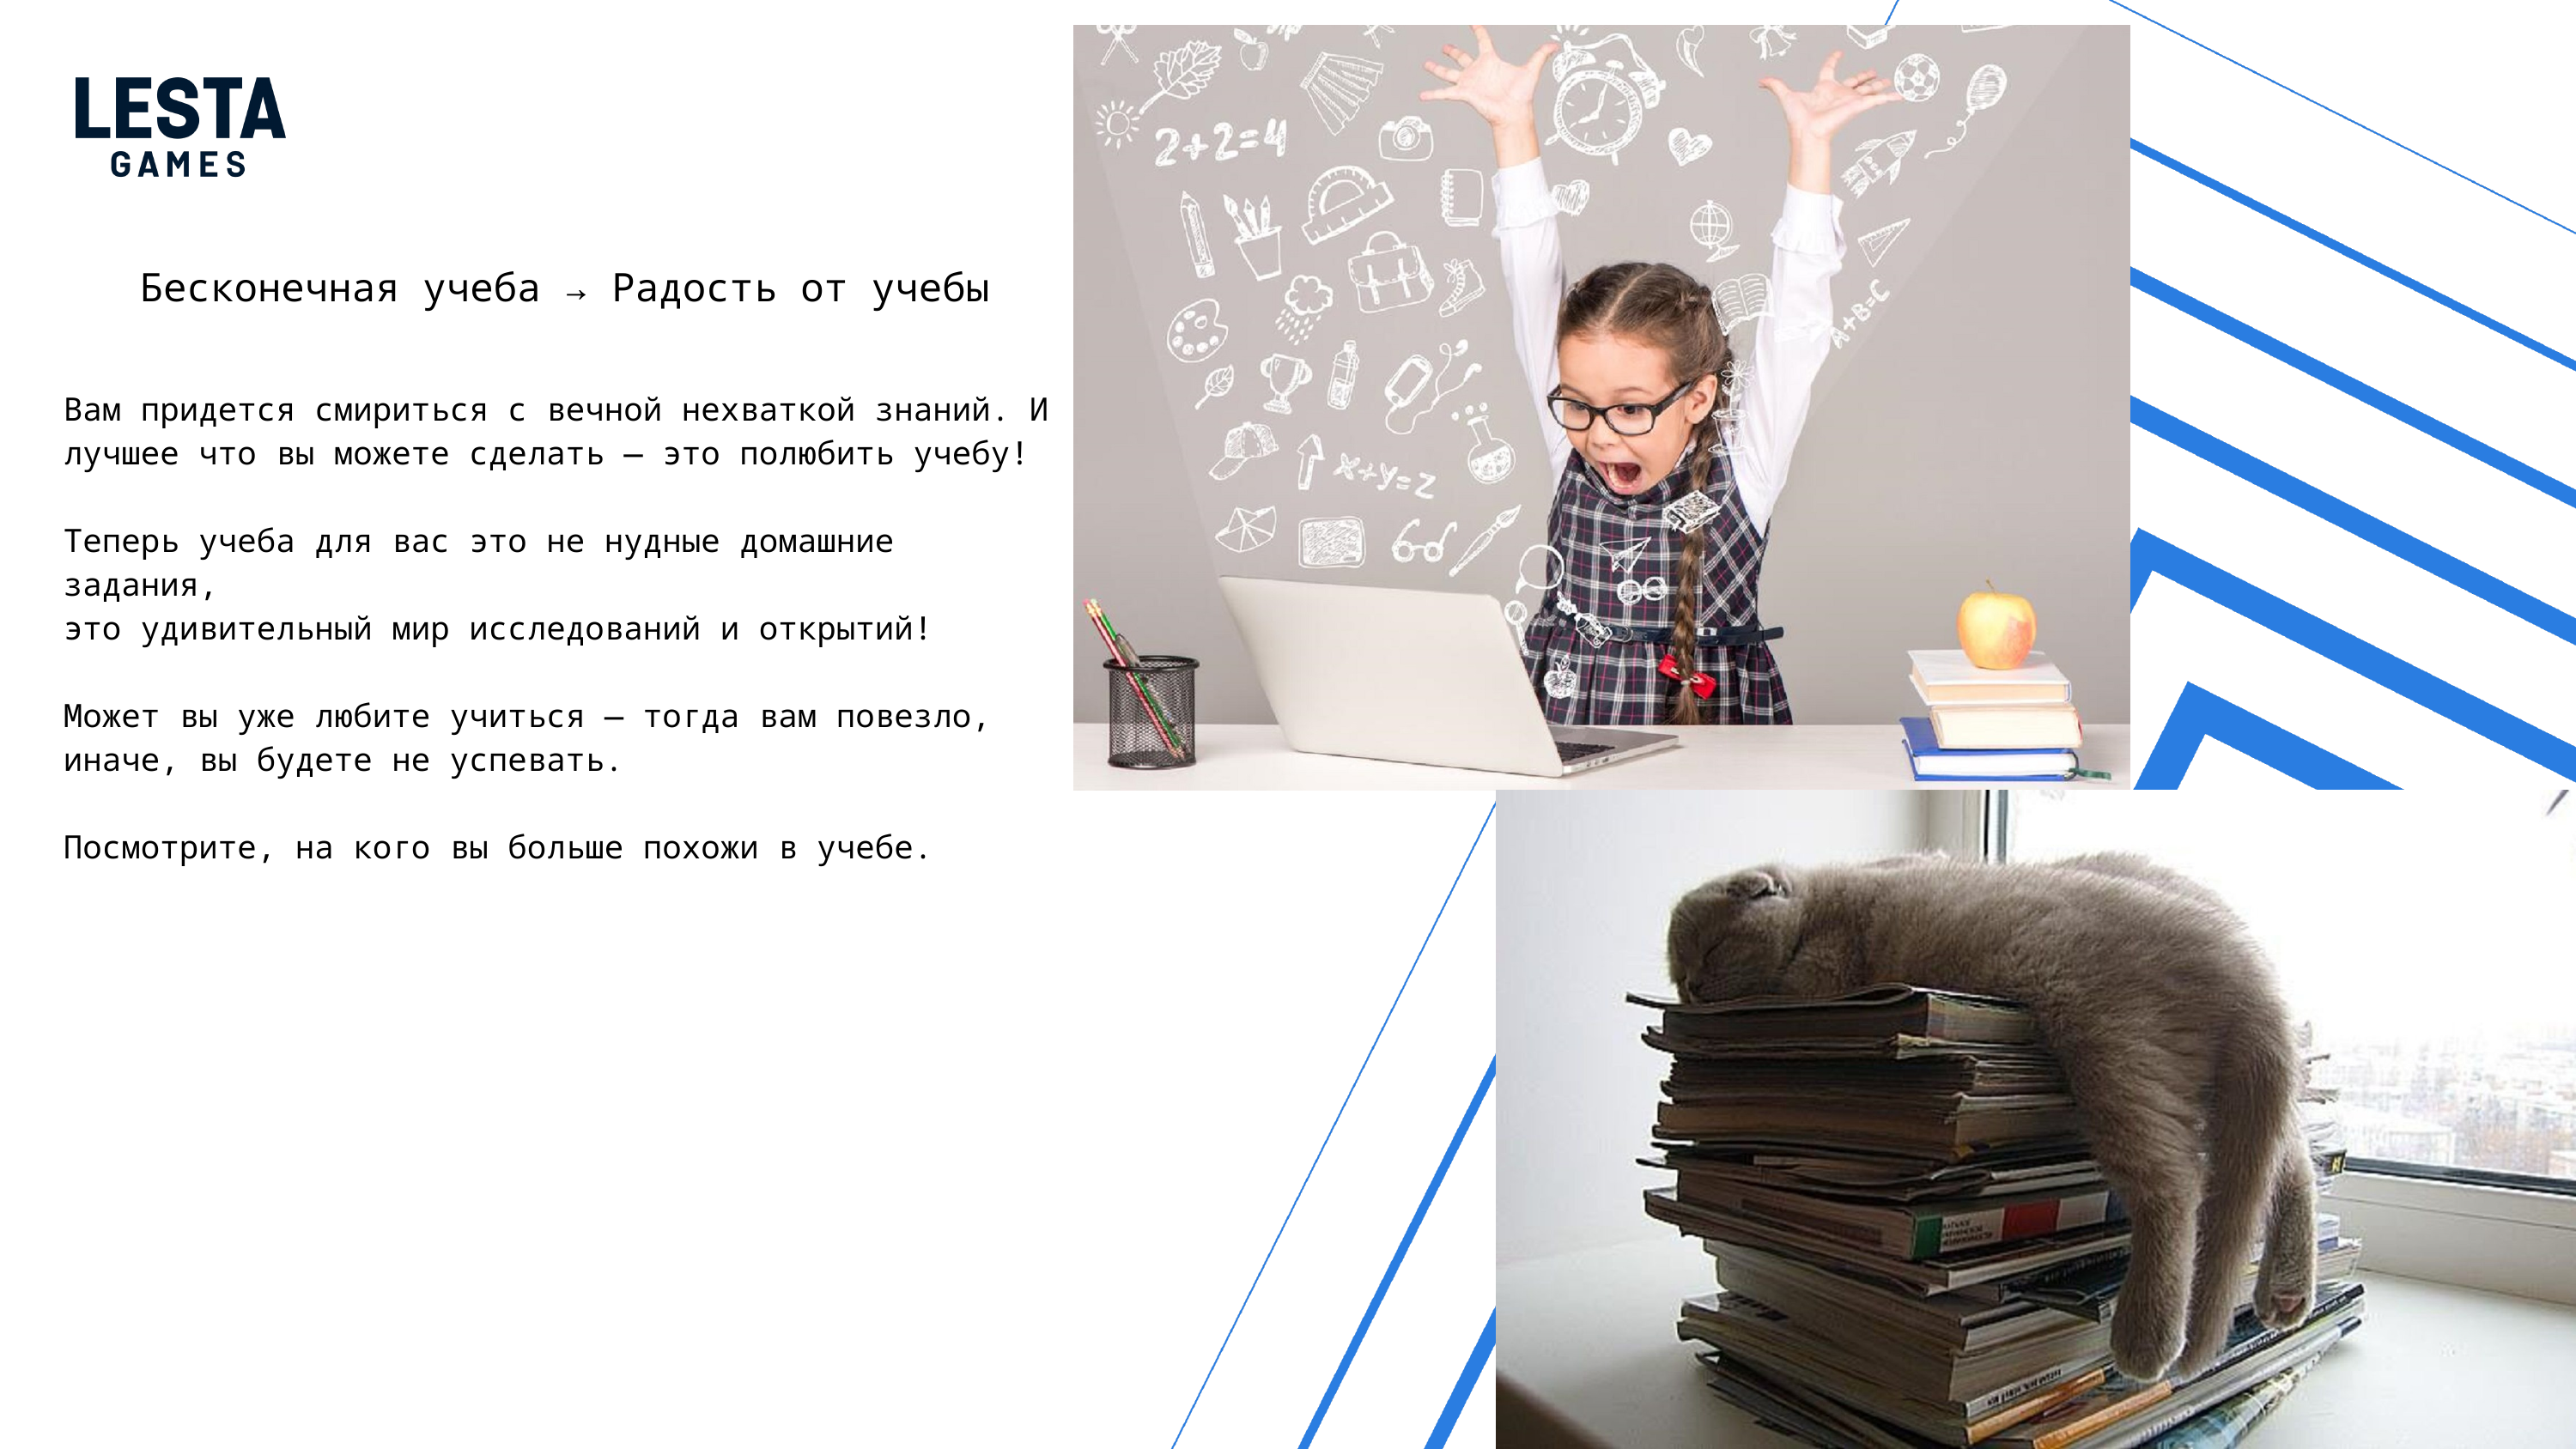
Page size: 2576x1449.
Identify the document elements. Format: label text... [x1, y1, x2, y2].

picture [76, 77, 286, 178]
text_box Вам придется смириться с вечной нехваткой знаний. И лучшее что вы можете сделать — это полюбить учебу! Теперь учеба для вас это не нудные домашние задания, это удивительный мир исследований и открытий! Может вы уже любите учиться — тогда вам повезло, иначе, вы будете не успевать. Посмотрите, на кого вы больше похожи в учебе. [51, 379, 1066, 1395]
picture [1073, 0, 2576, 1449]
text_box Бесконечная учеба → Радость от учебы [126, 253, 1026, 318]
